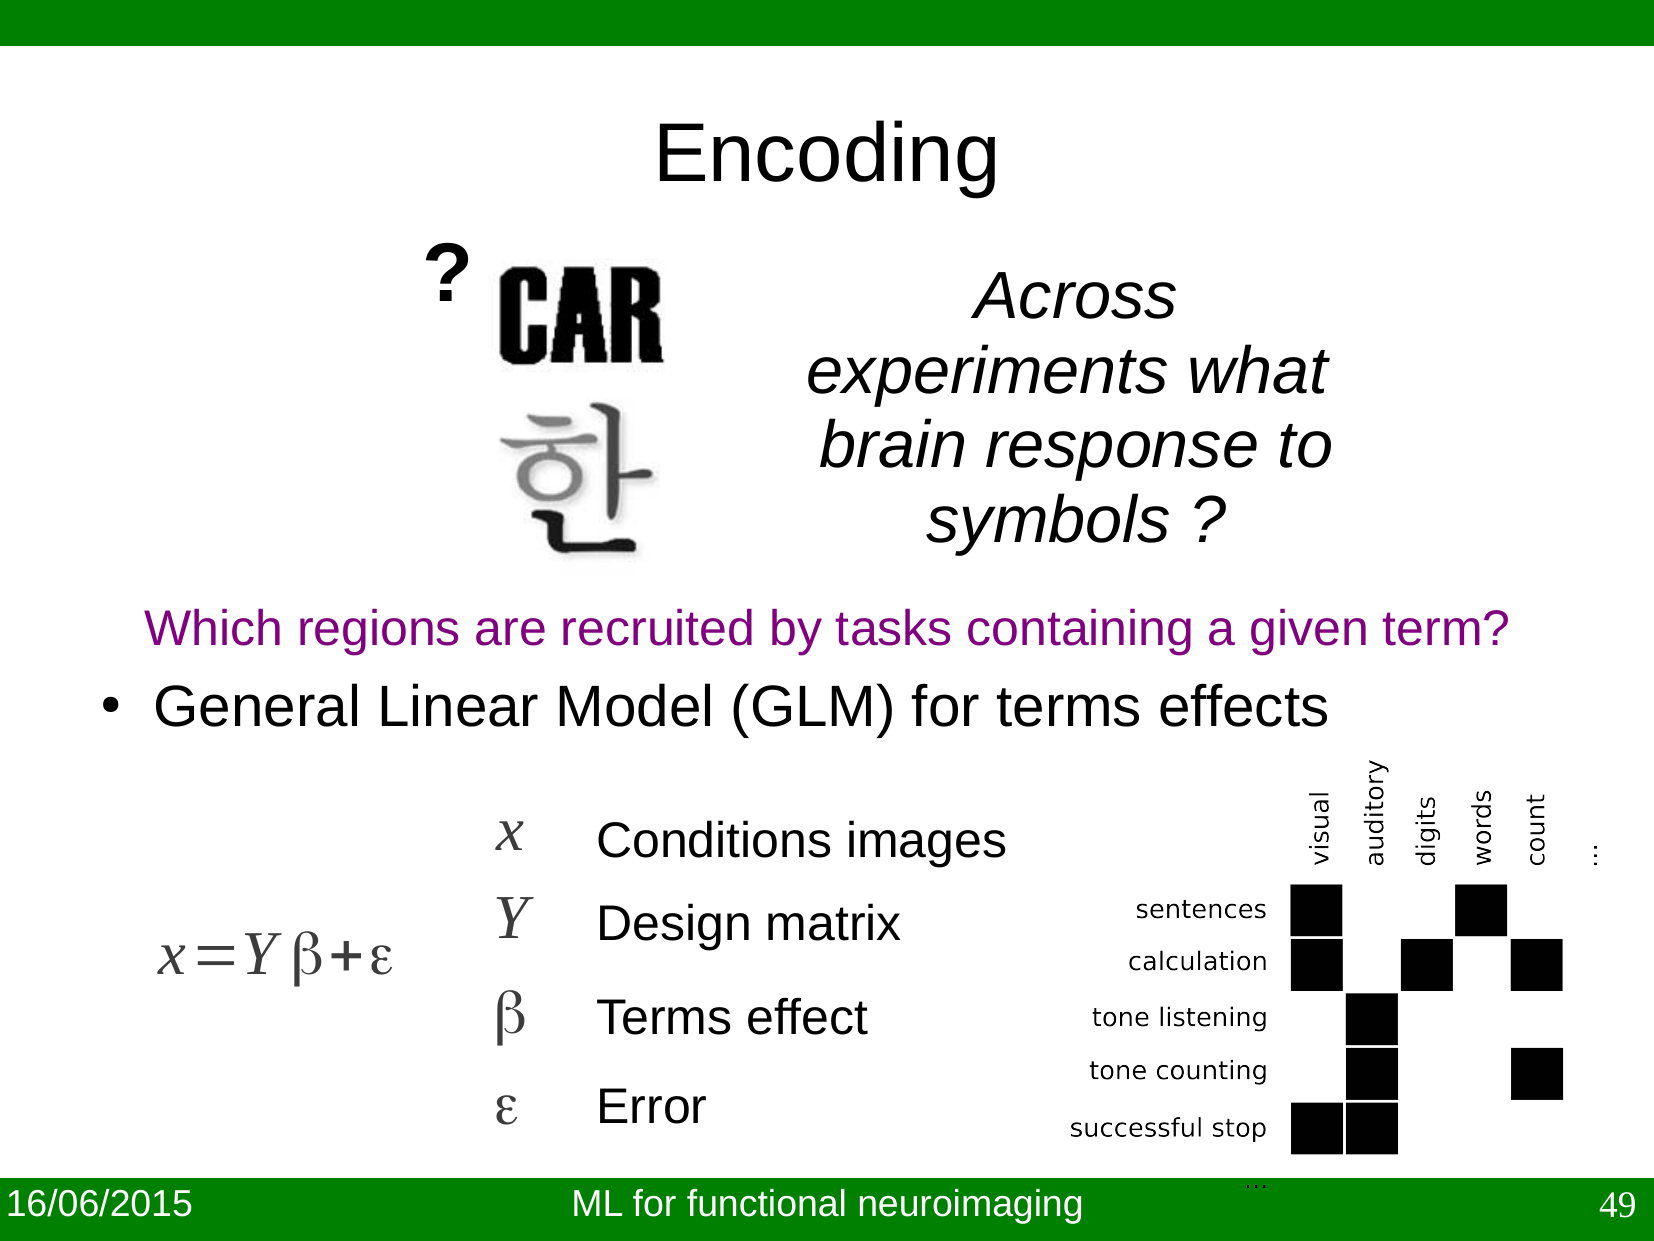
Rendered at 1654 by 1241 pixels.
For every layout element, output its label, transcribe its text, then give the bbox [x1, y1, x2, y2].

picture [1071, 760, 1597, 1188]
chart [486, 1091, 527, 1127]
text_box Design matrix [581, 887, 917, 959]
text_box Which regions are recruited by tasks containing a given term? [129, 592, 1527, 664]
text_box Conditions images [581, 804, 1023, 876]
picture [476, 248, 684, 583]
chart [148, 917, 403, 990]
text_box Error [581, 1070, 723, 1142]
list General Linear Model (GLM) for terms effects [82, 674, 1538, 751]
text_box Terms effect [581, 982, 883, 1054]
chart [486, 988, 534, 1050]
chart [486, 793, 534, 864]
title Encoding [82, 49, 1571, 257]
chart [486, 881, 543, 952]
text_box ? [407, 219, 489, 329]
text_box Across experiments what brain response to symbols ? [791, 250, 1385, 565]
